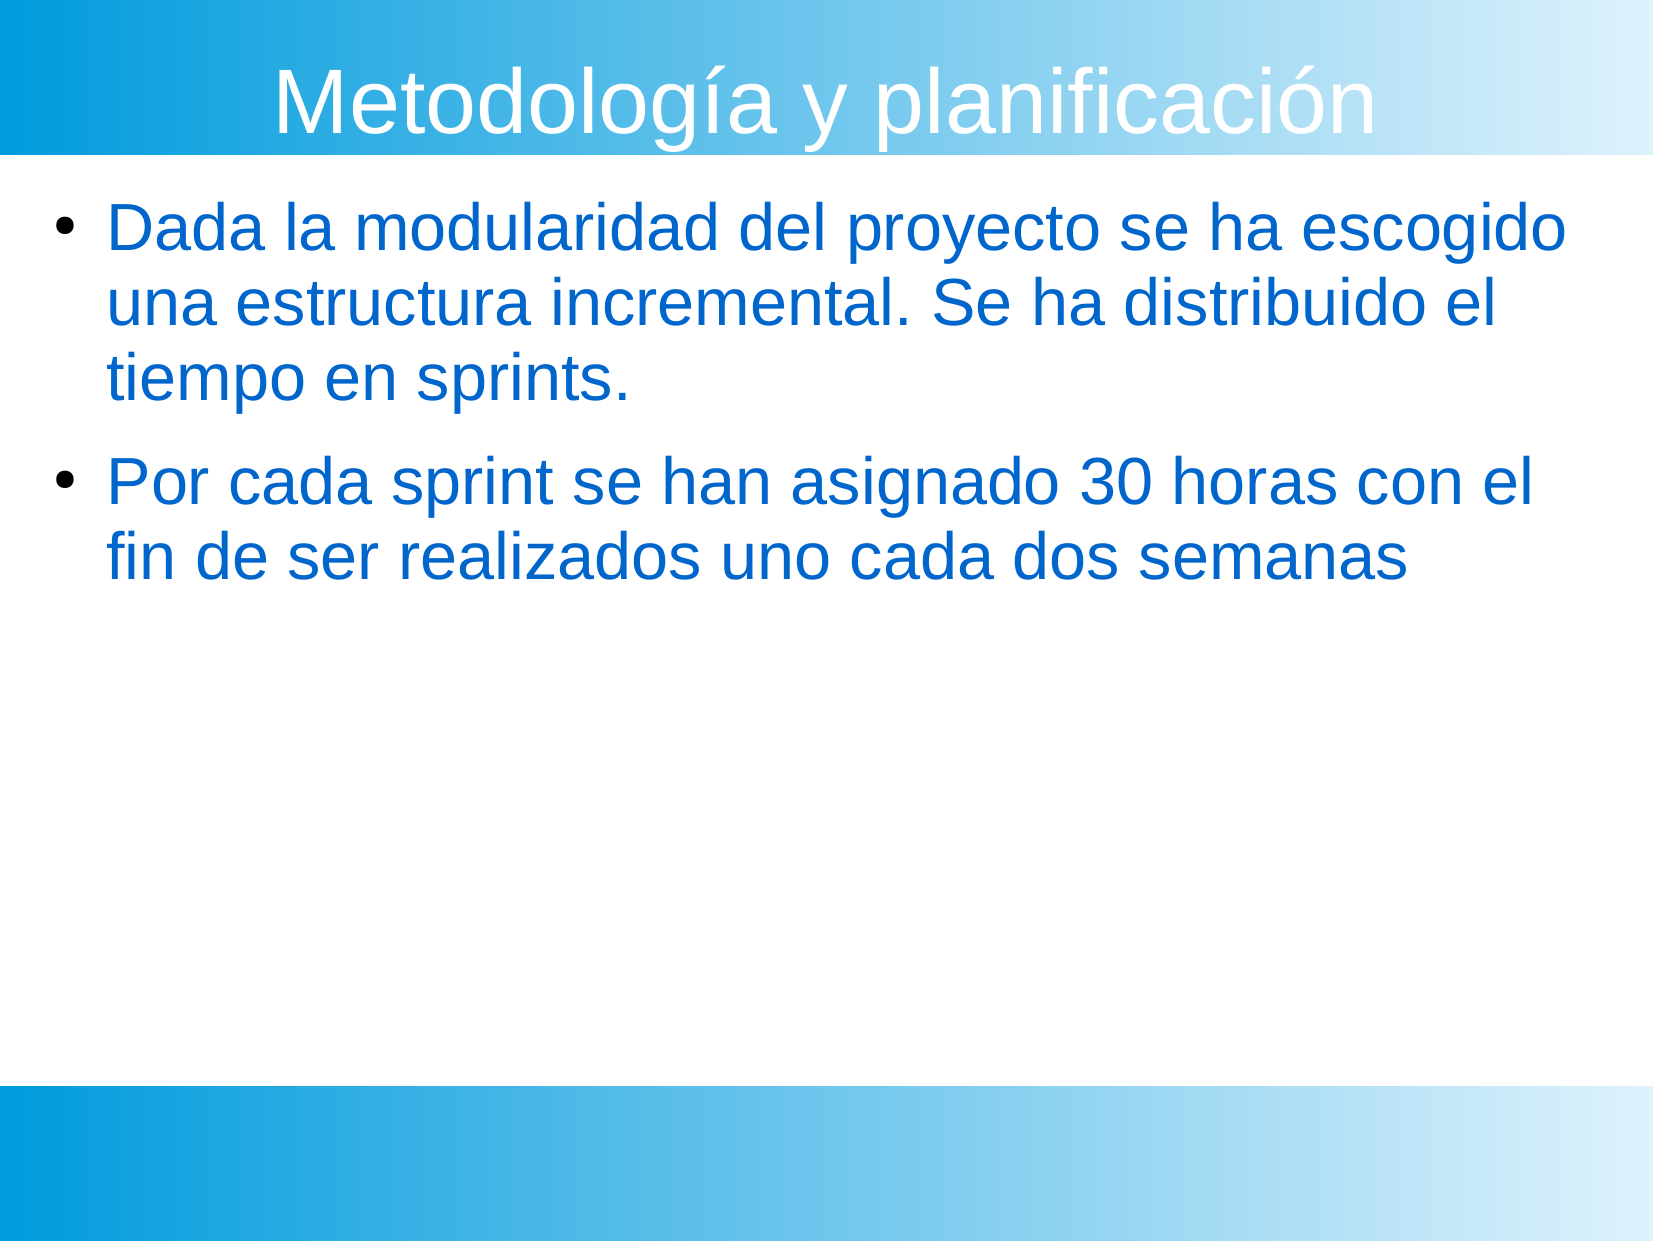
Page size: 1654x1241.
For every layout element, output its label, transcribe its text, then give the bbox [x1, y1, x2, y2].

title Metodología y planificación [82, 49, 1571, 155]
list Dada la modularidad del proyecto se ha escogido una estructura incremental. Se ha distribuido el tiempo en sprints. Por cada sprint se han asignado 30 horas con el fin de ser realizados uno cada dos semanas [35, 190, 1619, 1075]
